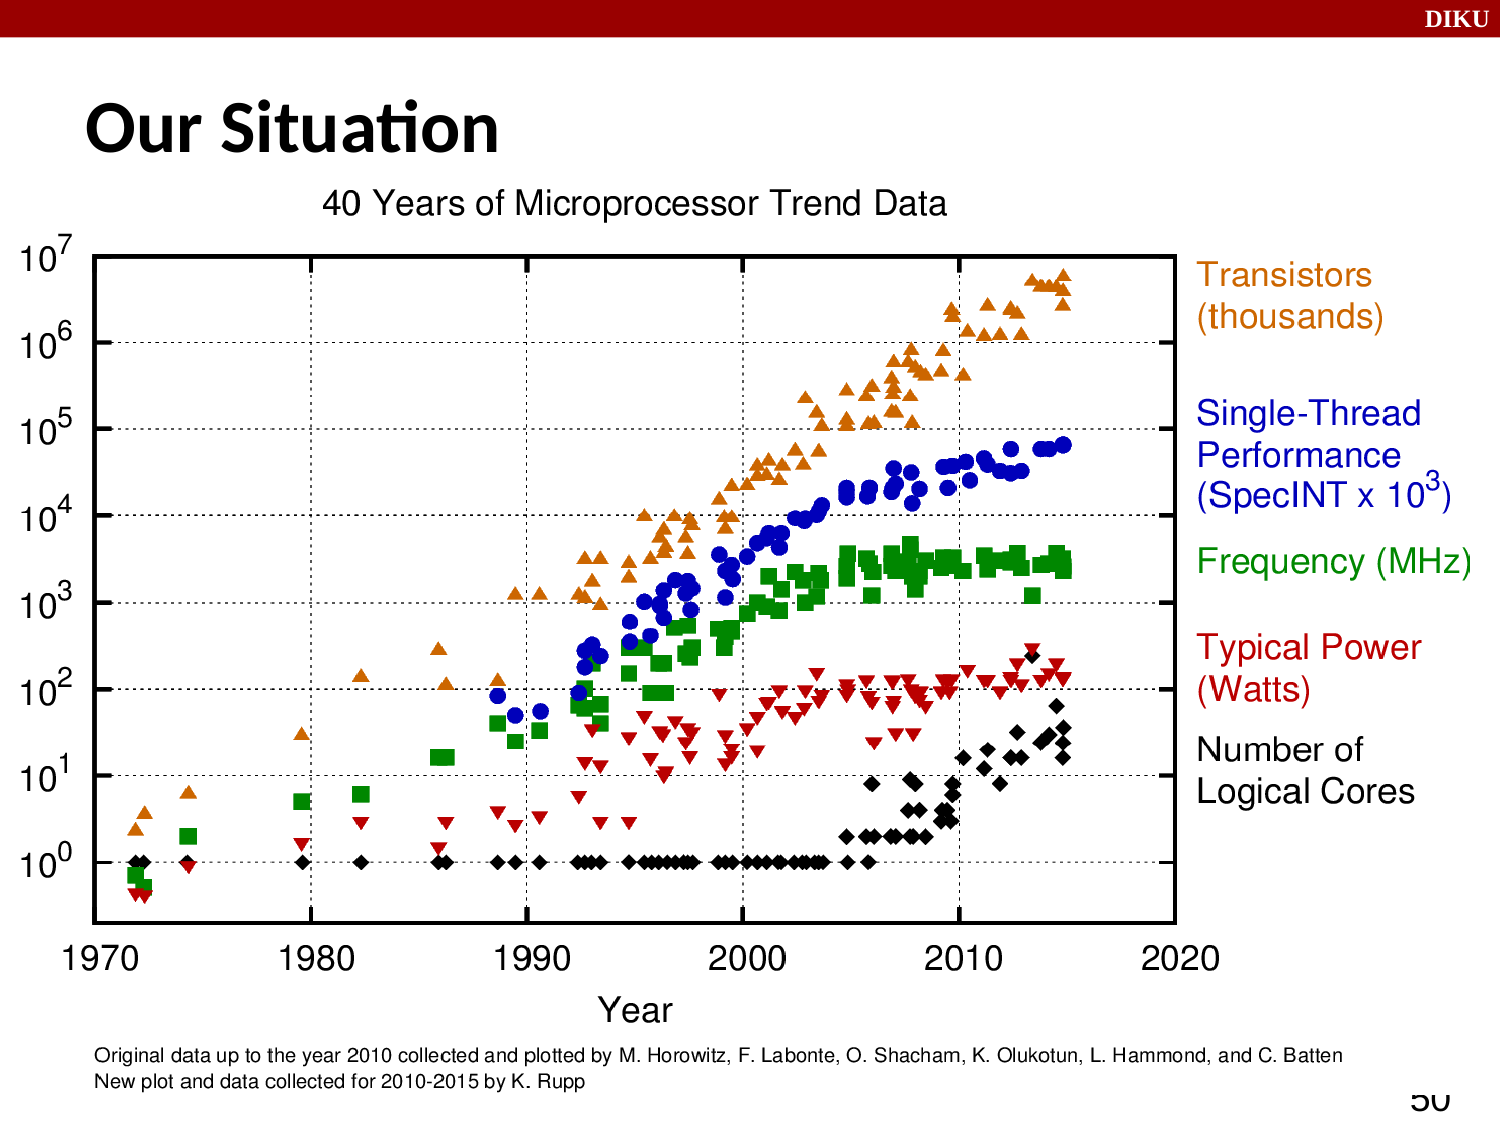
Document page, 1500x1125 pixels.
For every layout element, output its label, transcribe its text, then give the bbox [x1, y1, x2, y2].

picture [15, 163, 1470, 1095]
text_box Our Situation [70, 75, 1485, 169]
